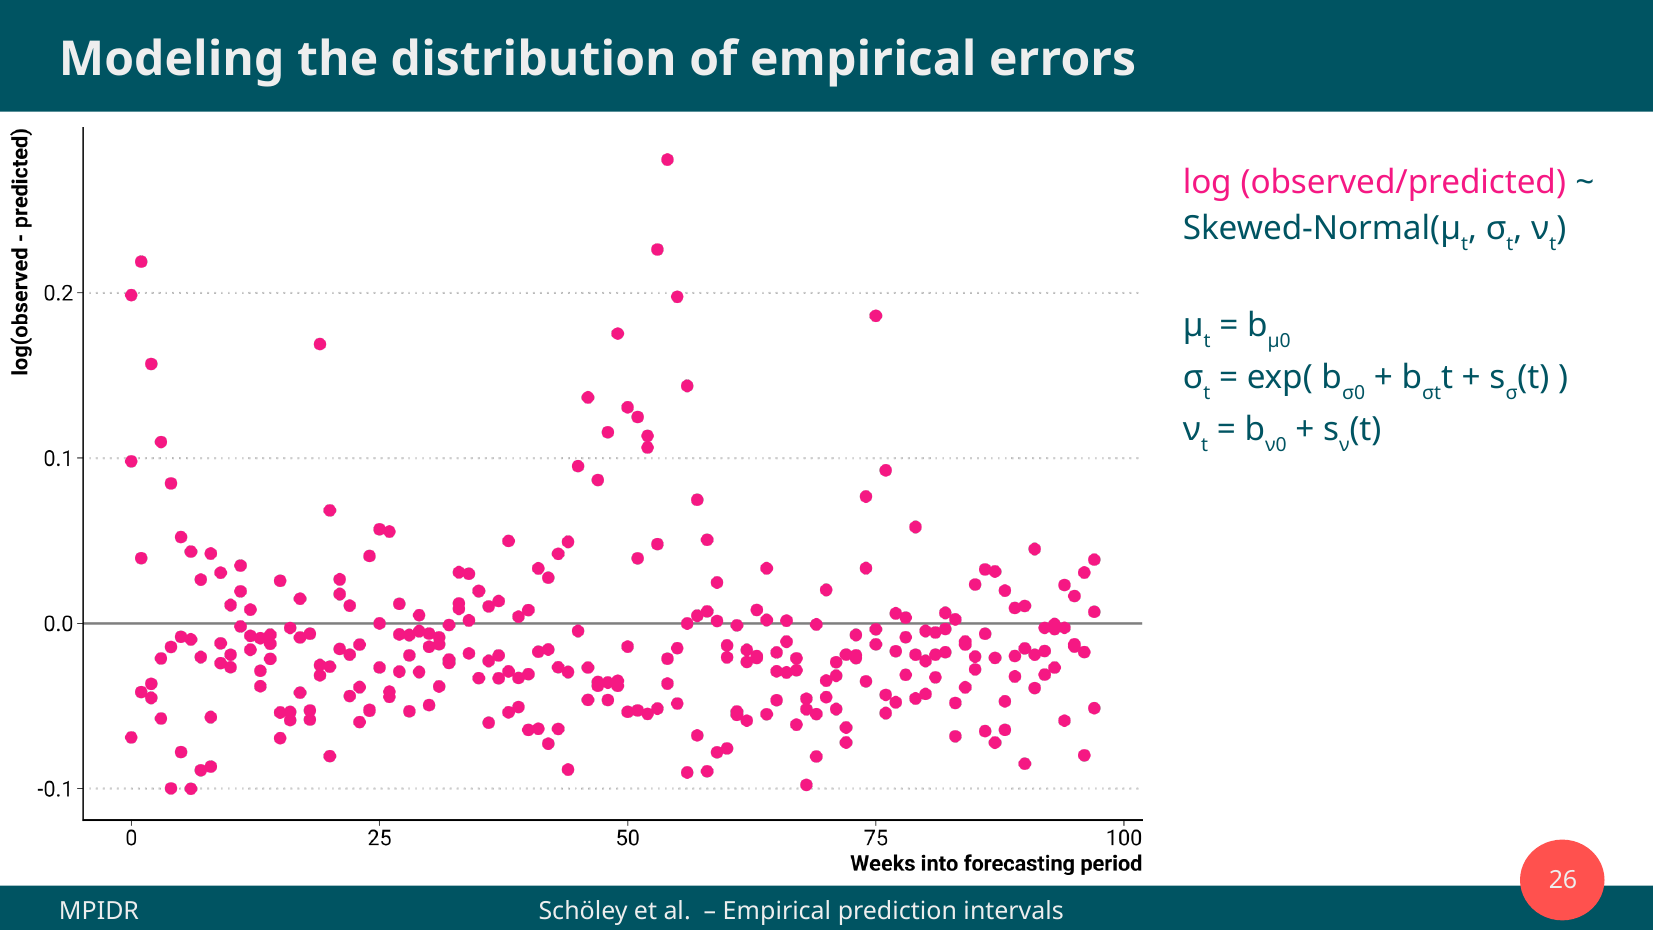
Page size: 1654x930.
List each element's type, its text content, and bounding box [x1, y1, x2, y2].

picture [10, 127, 1143, 875]
title Modeling the distribution of empirical errors [58, 0, 1594, 117]
text_box log (observed/predicted) ~ Skewed-Normal(μt, σt, νt) μt = bμ0 σt = exp( bσ0 + bσtt + sσ(t) ) νt = bν0 + sν(t) [1168, 151, 1596, 429]
